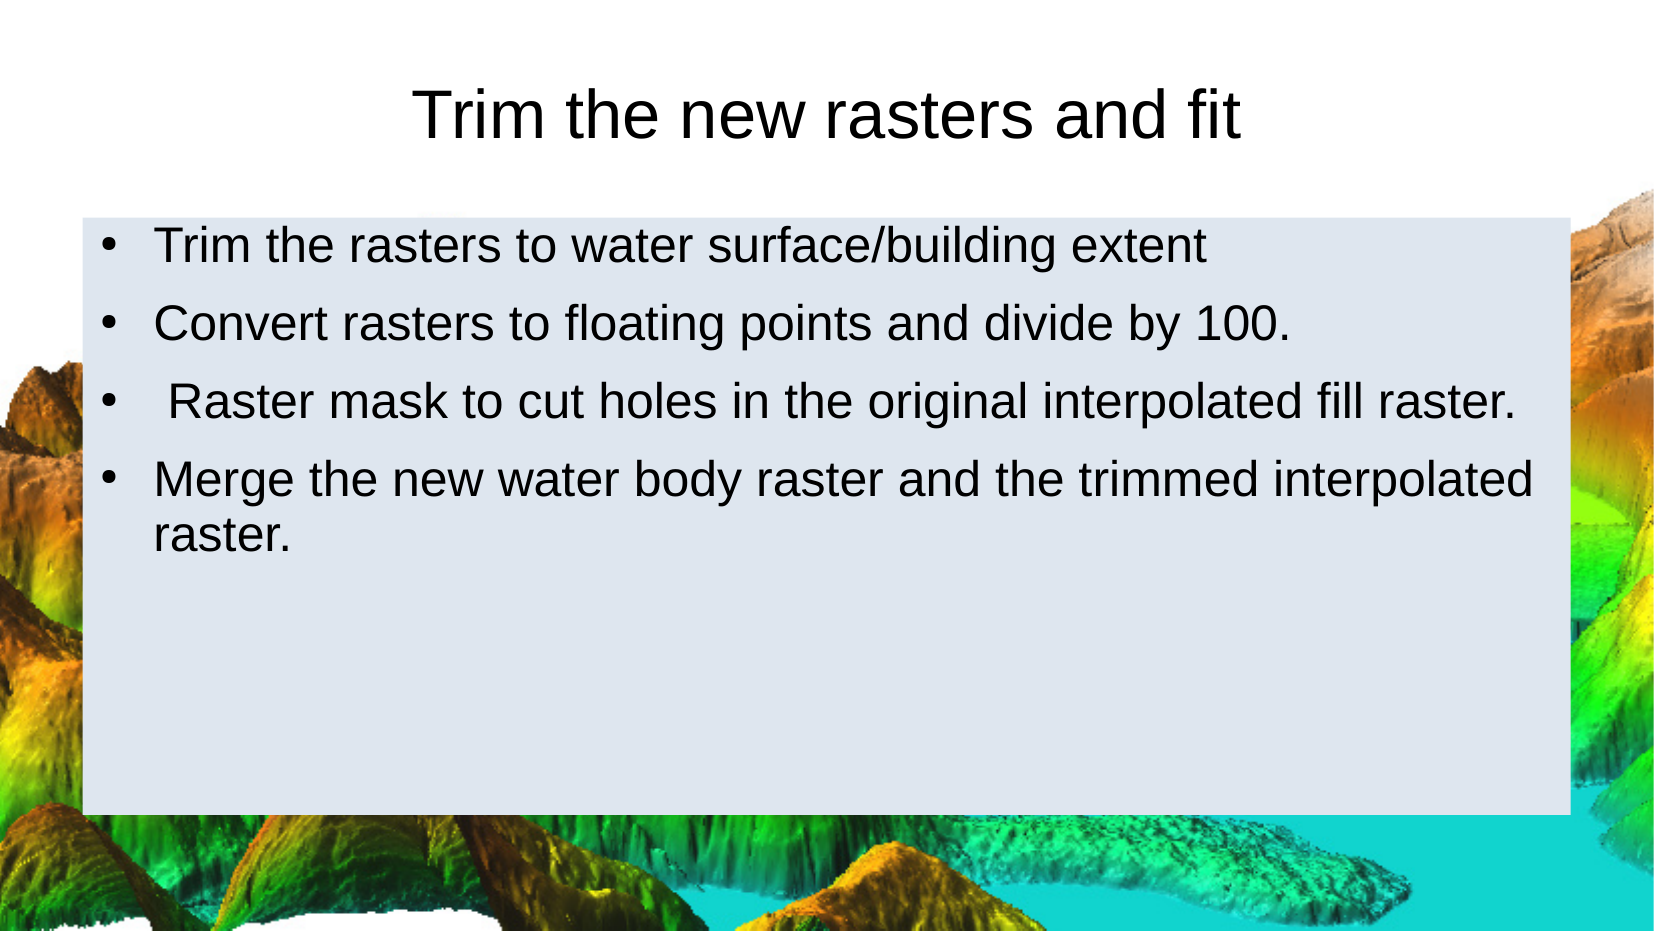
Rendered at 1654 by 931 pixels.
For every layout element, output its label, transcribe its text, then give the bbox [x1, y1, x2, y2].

list Trim the rasters to water surface/building extent Convert rasters to floating points and divide by 100. Raster mask to cut holes in the original interpolated fill raster. Merge the new water body raster and the trimmed interpolated raster. [82, 217, 1571, 815]
picture [0, 0, 1654, 931]
title Trim the new rasters and fit [82, 36, 1571, 193]
